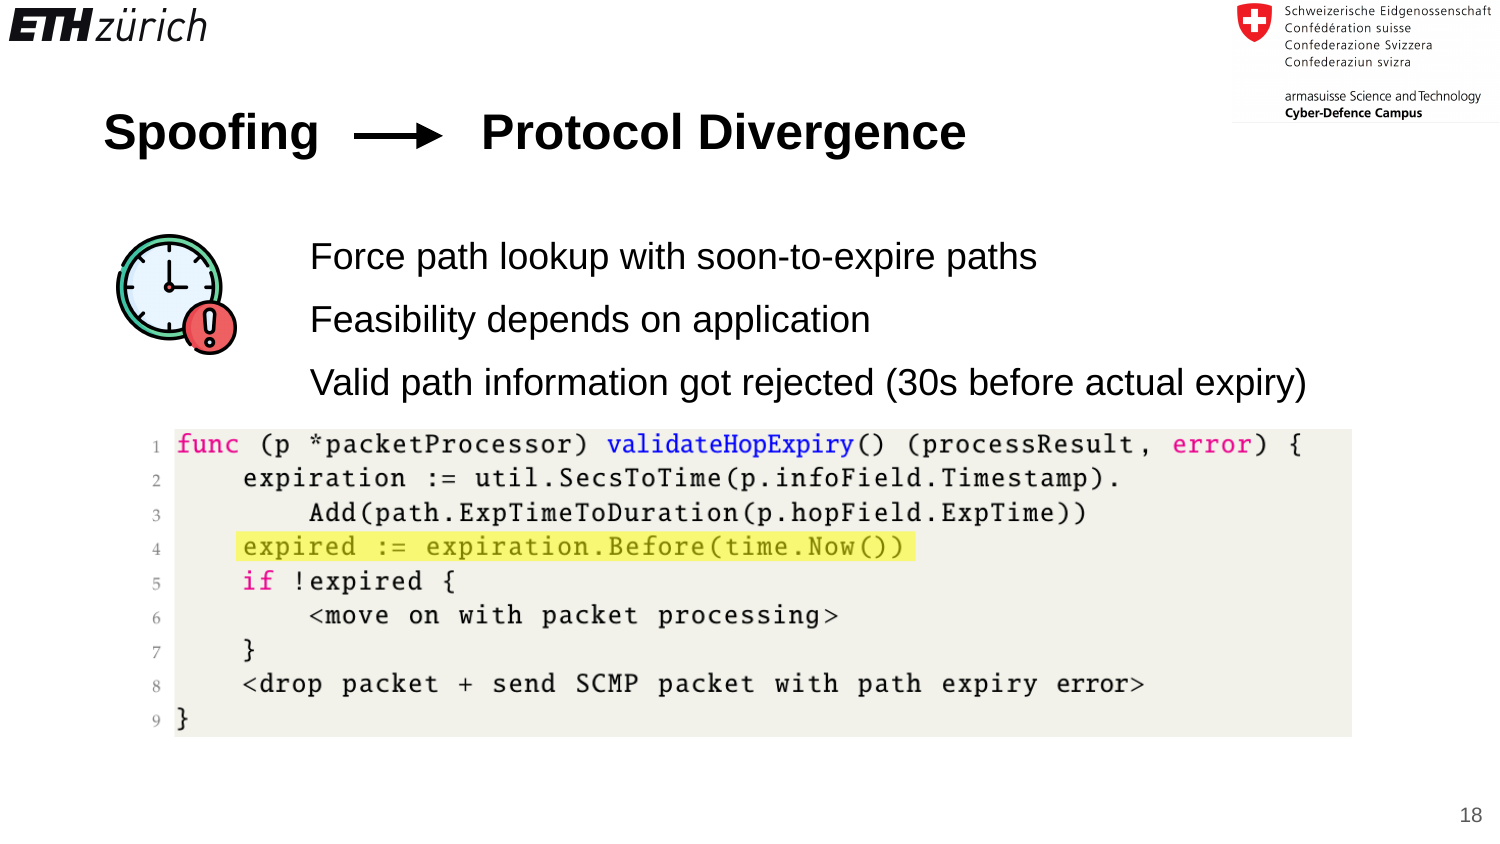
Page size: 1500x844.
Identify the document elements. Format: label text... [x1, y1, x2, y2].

text_box Protocol Divergence [466, 88, 1176, 178]
picture [8, 8, 207, 42]
picture [116, 234, 237, 355]
text_box Force path lookup with soon-to-expire paths Feasibility depends on application Valid path information got rejected (30s before actual expiry) [295, 206, 1359, 414]
picture [147, 429, 1353, 739]
text_box Spoofing [88, 88, 466, 178]
text_box [236, 531, 916, 562]
picture [1232, 0, 1500, 123]
